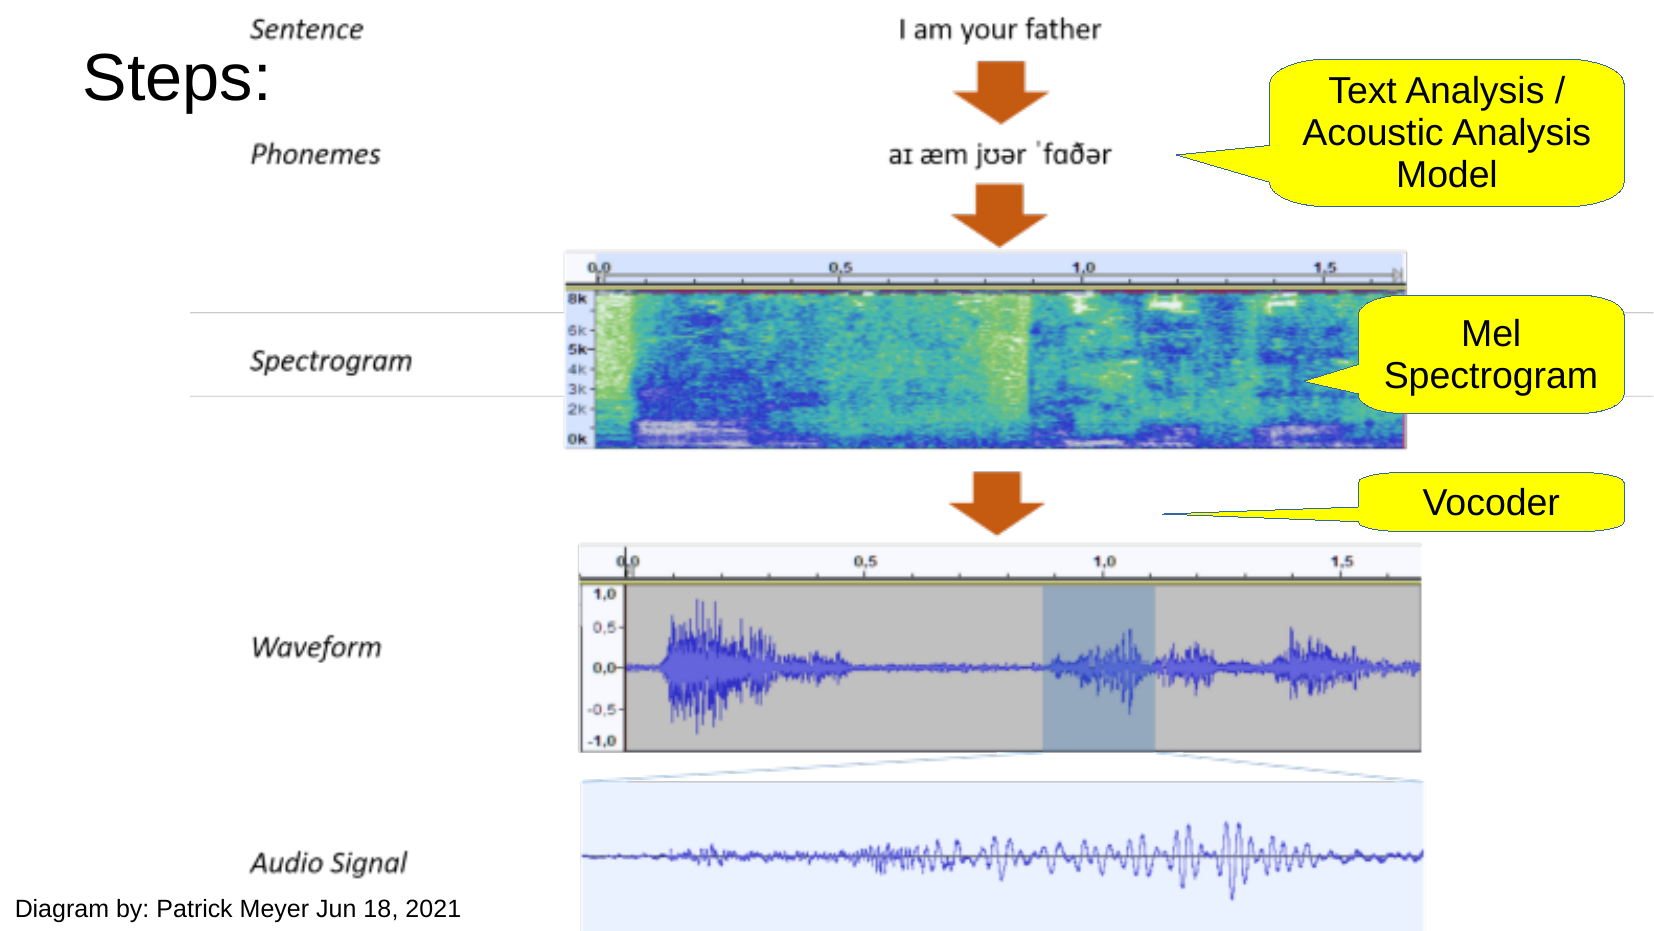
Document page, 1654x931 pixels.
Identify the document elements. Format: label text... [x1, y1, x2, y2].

text_box Diagram by: Patrick Meyer Jun 18, 2021 [0, 887, 502, 931]
text_box Text Analysis / Acoustic Analysis Model [1176, 59, 1625, 207]
title Steps: [82, 37, 190, 119]
text_box Mel Spectrogram [1303, 295, 1625, 414]
picture [190, 0, 1654, 931]
text_box Vocoder [1162, 472, 1625, 532]
